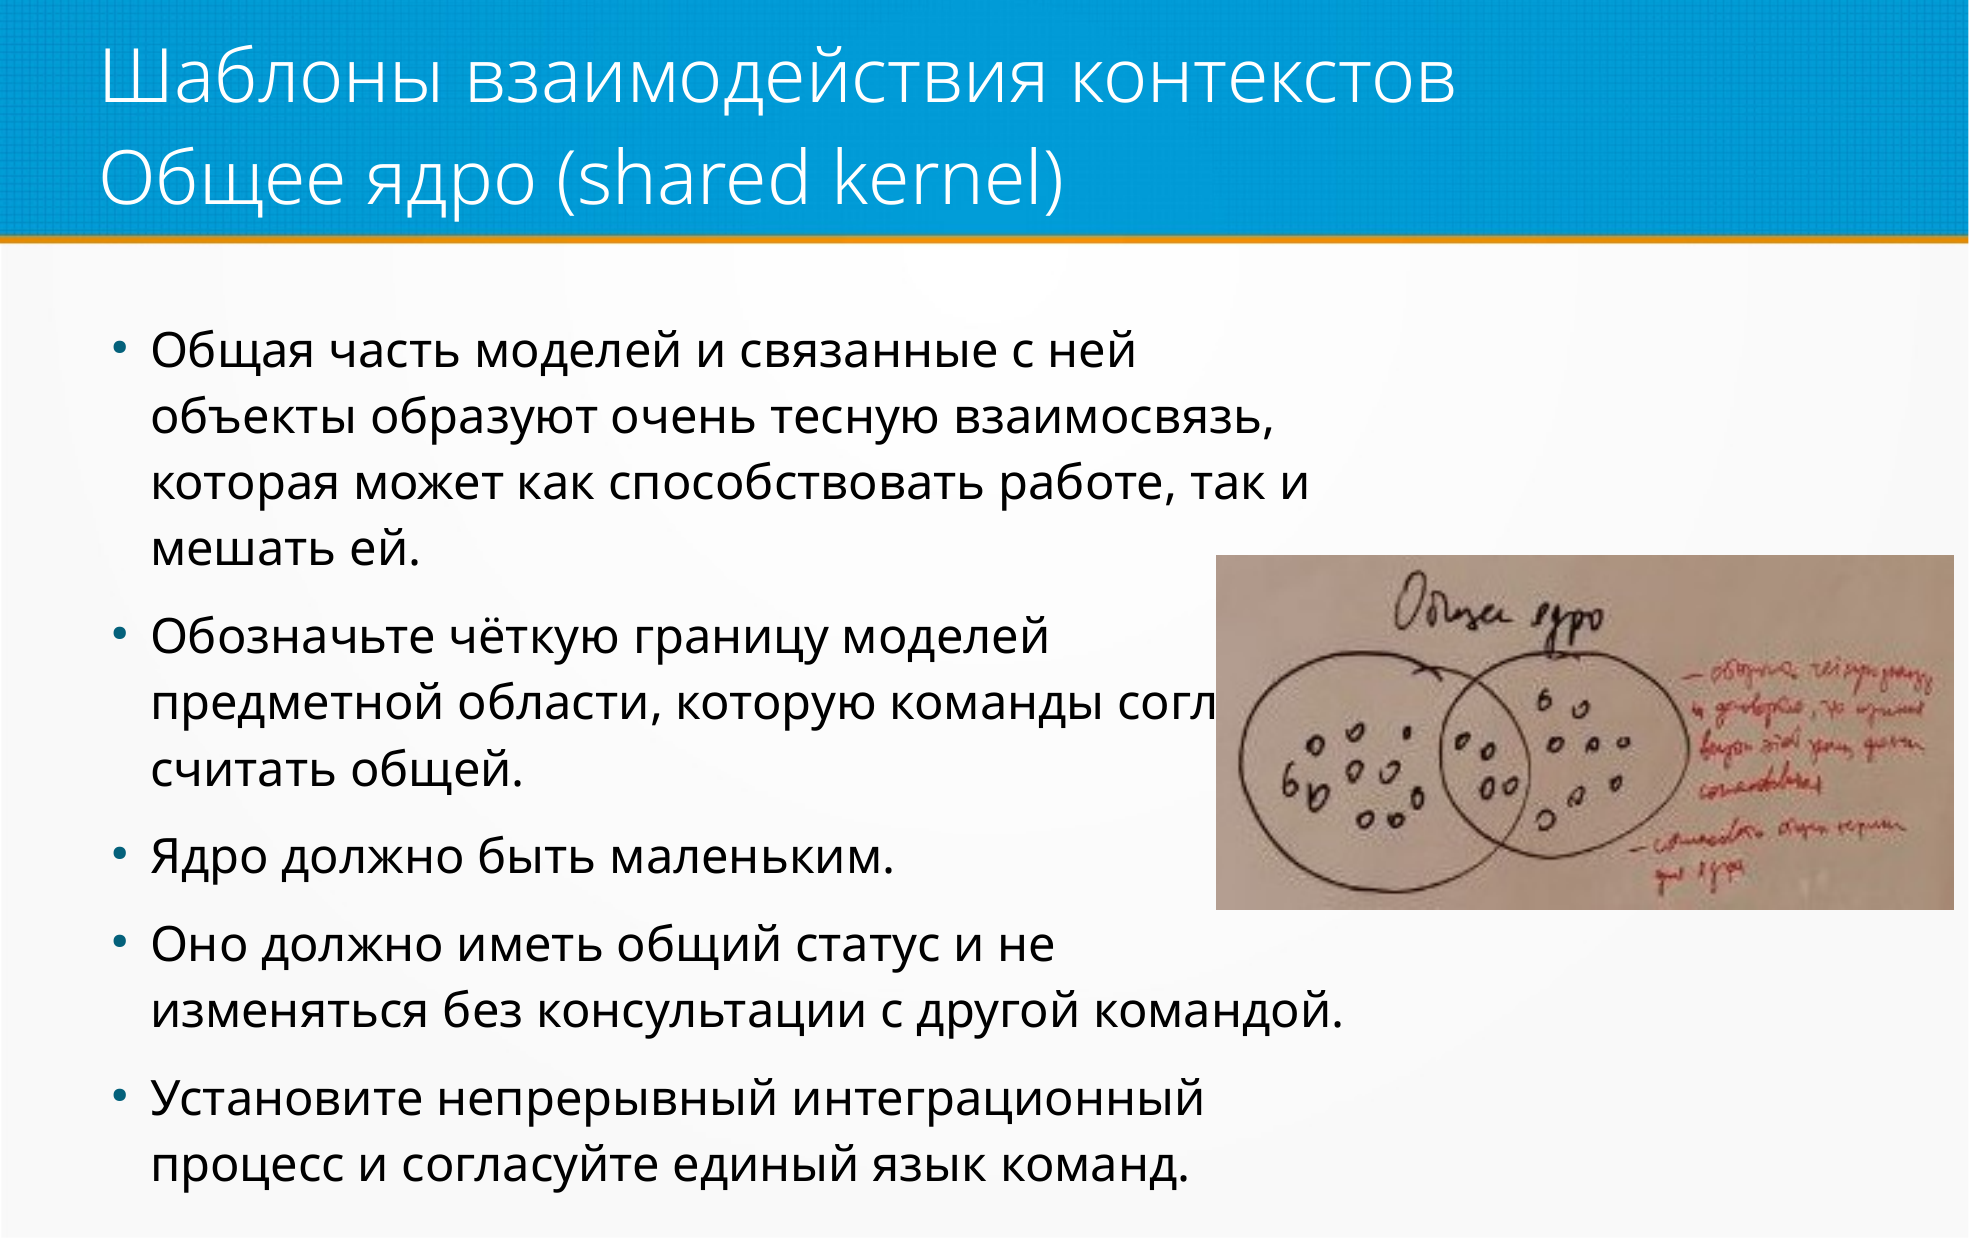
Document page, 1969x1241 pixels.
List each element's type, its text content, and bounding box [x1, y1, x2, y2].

list Общая часть моделей и связанные с ней объекты образуют очень тесную взаимосвязь, которая может как способствовать работе, так и мешать ей. Обозначьте чёткую границу моделей предметной области, которую команды согласны считать общей. Ядро должно быть маленьким. Оно должно иметь общий статус и не изменяться без консультации с другой командой. Установите непрерывный интеграционный процесс и согласуйте единый язык команд. [98, 315, 1347, 1241]
picture [0, 233, 1969, 1241]
title Шаблоны взаимодействия контекстов Общее ядро (shared kernel) [98, 19, 1870, 227]
